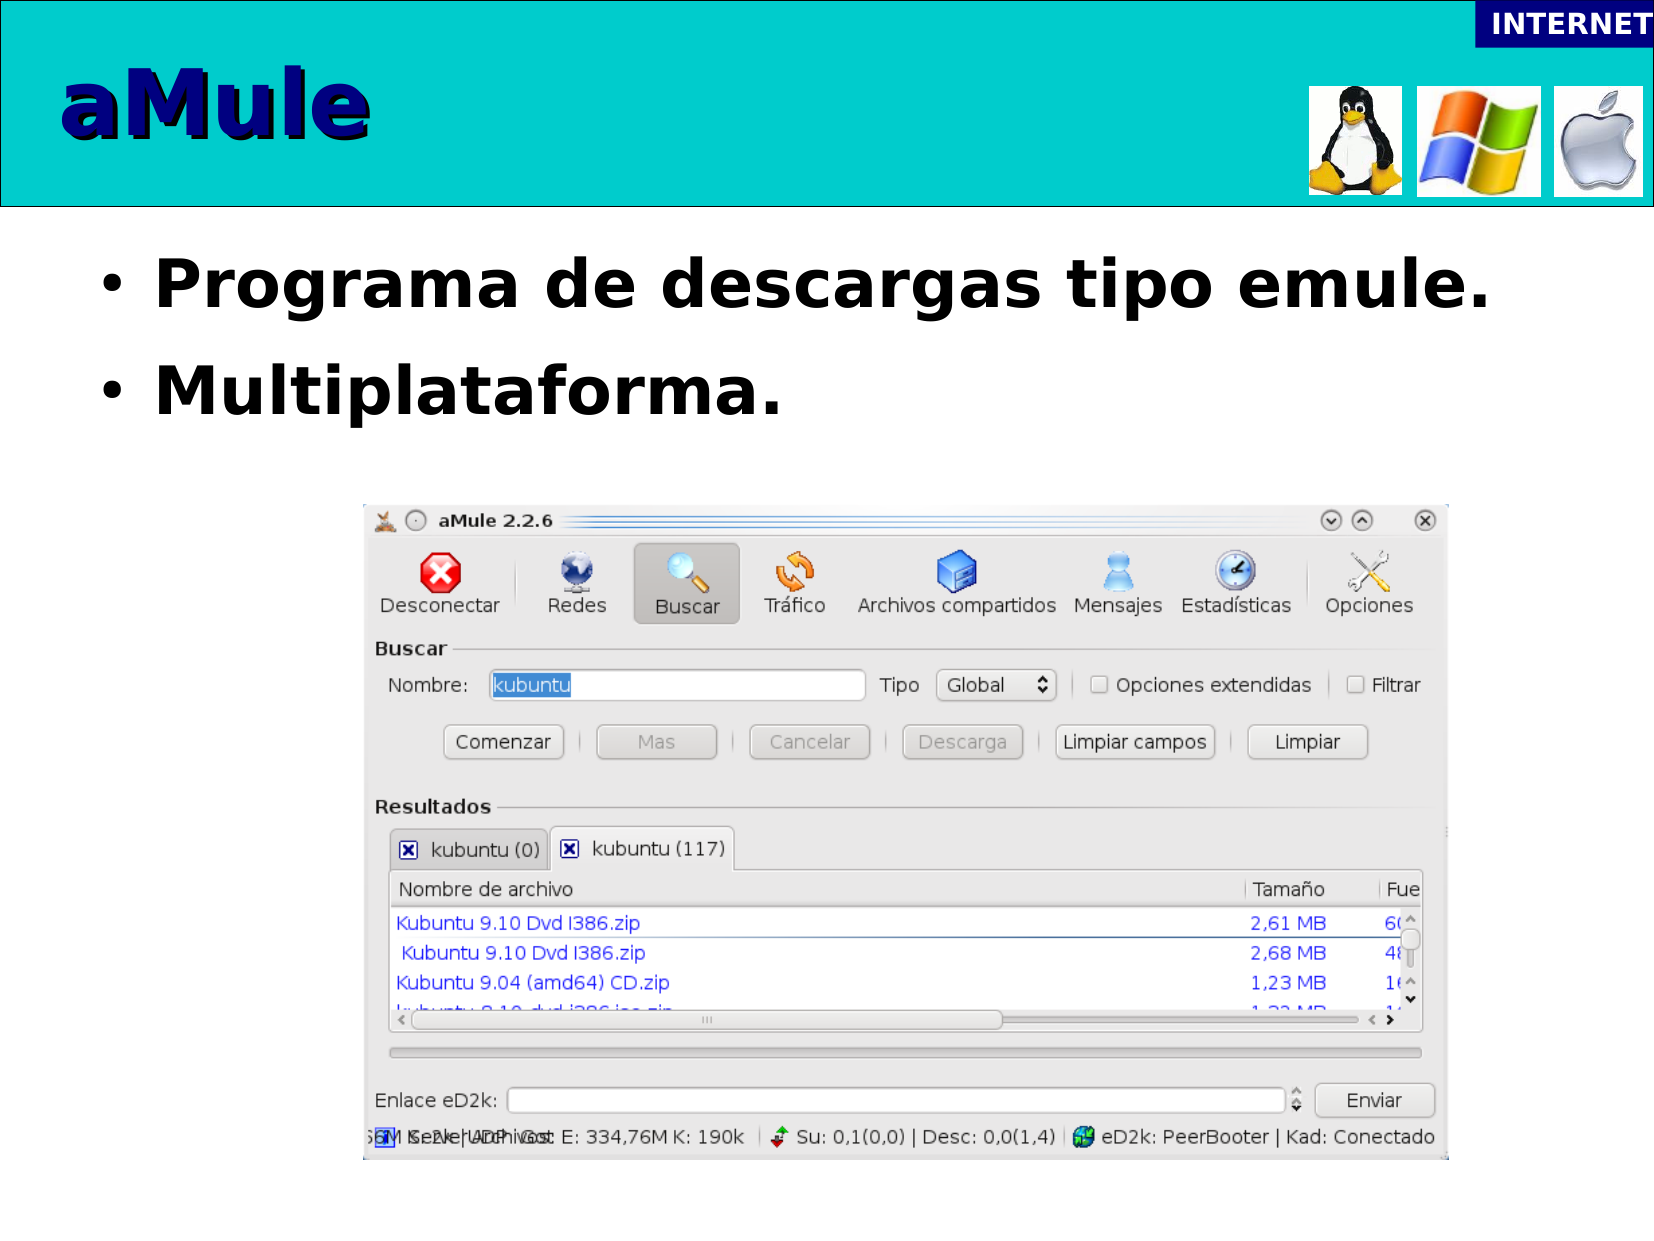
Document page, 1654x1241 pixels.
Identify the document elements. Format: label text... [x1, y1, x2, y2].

text_box INTERNET [1475, 0, 1654, 48]
picture [363, 504, 1449, 1160]
picture [1554, 86, 1643, 197]
picture [1309, 86, 1402, 195]
title aMule [59, 22, 1654, 185]
picture [1417, 86, 1541, 197]
list Programa de descargas tipo emule. Multiplataforma. [82, 245, 1571, 1094]
